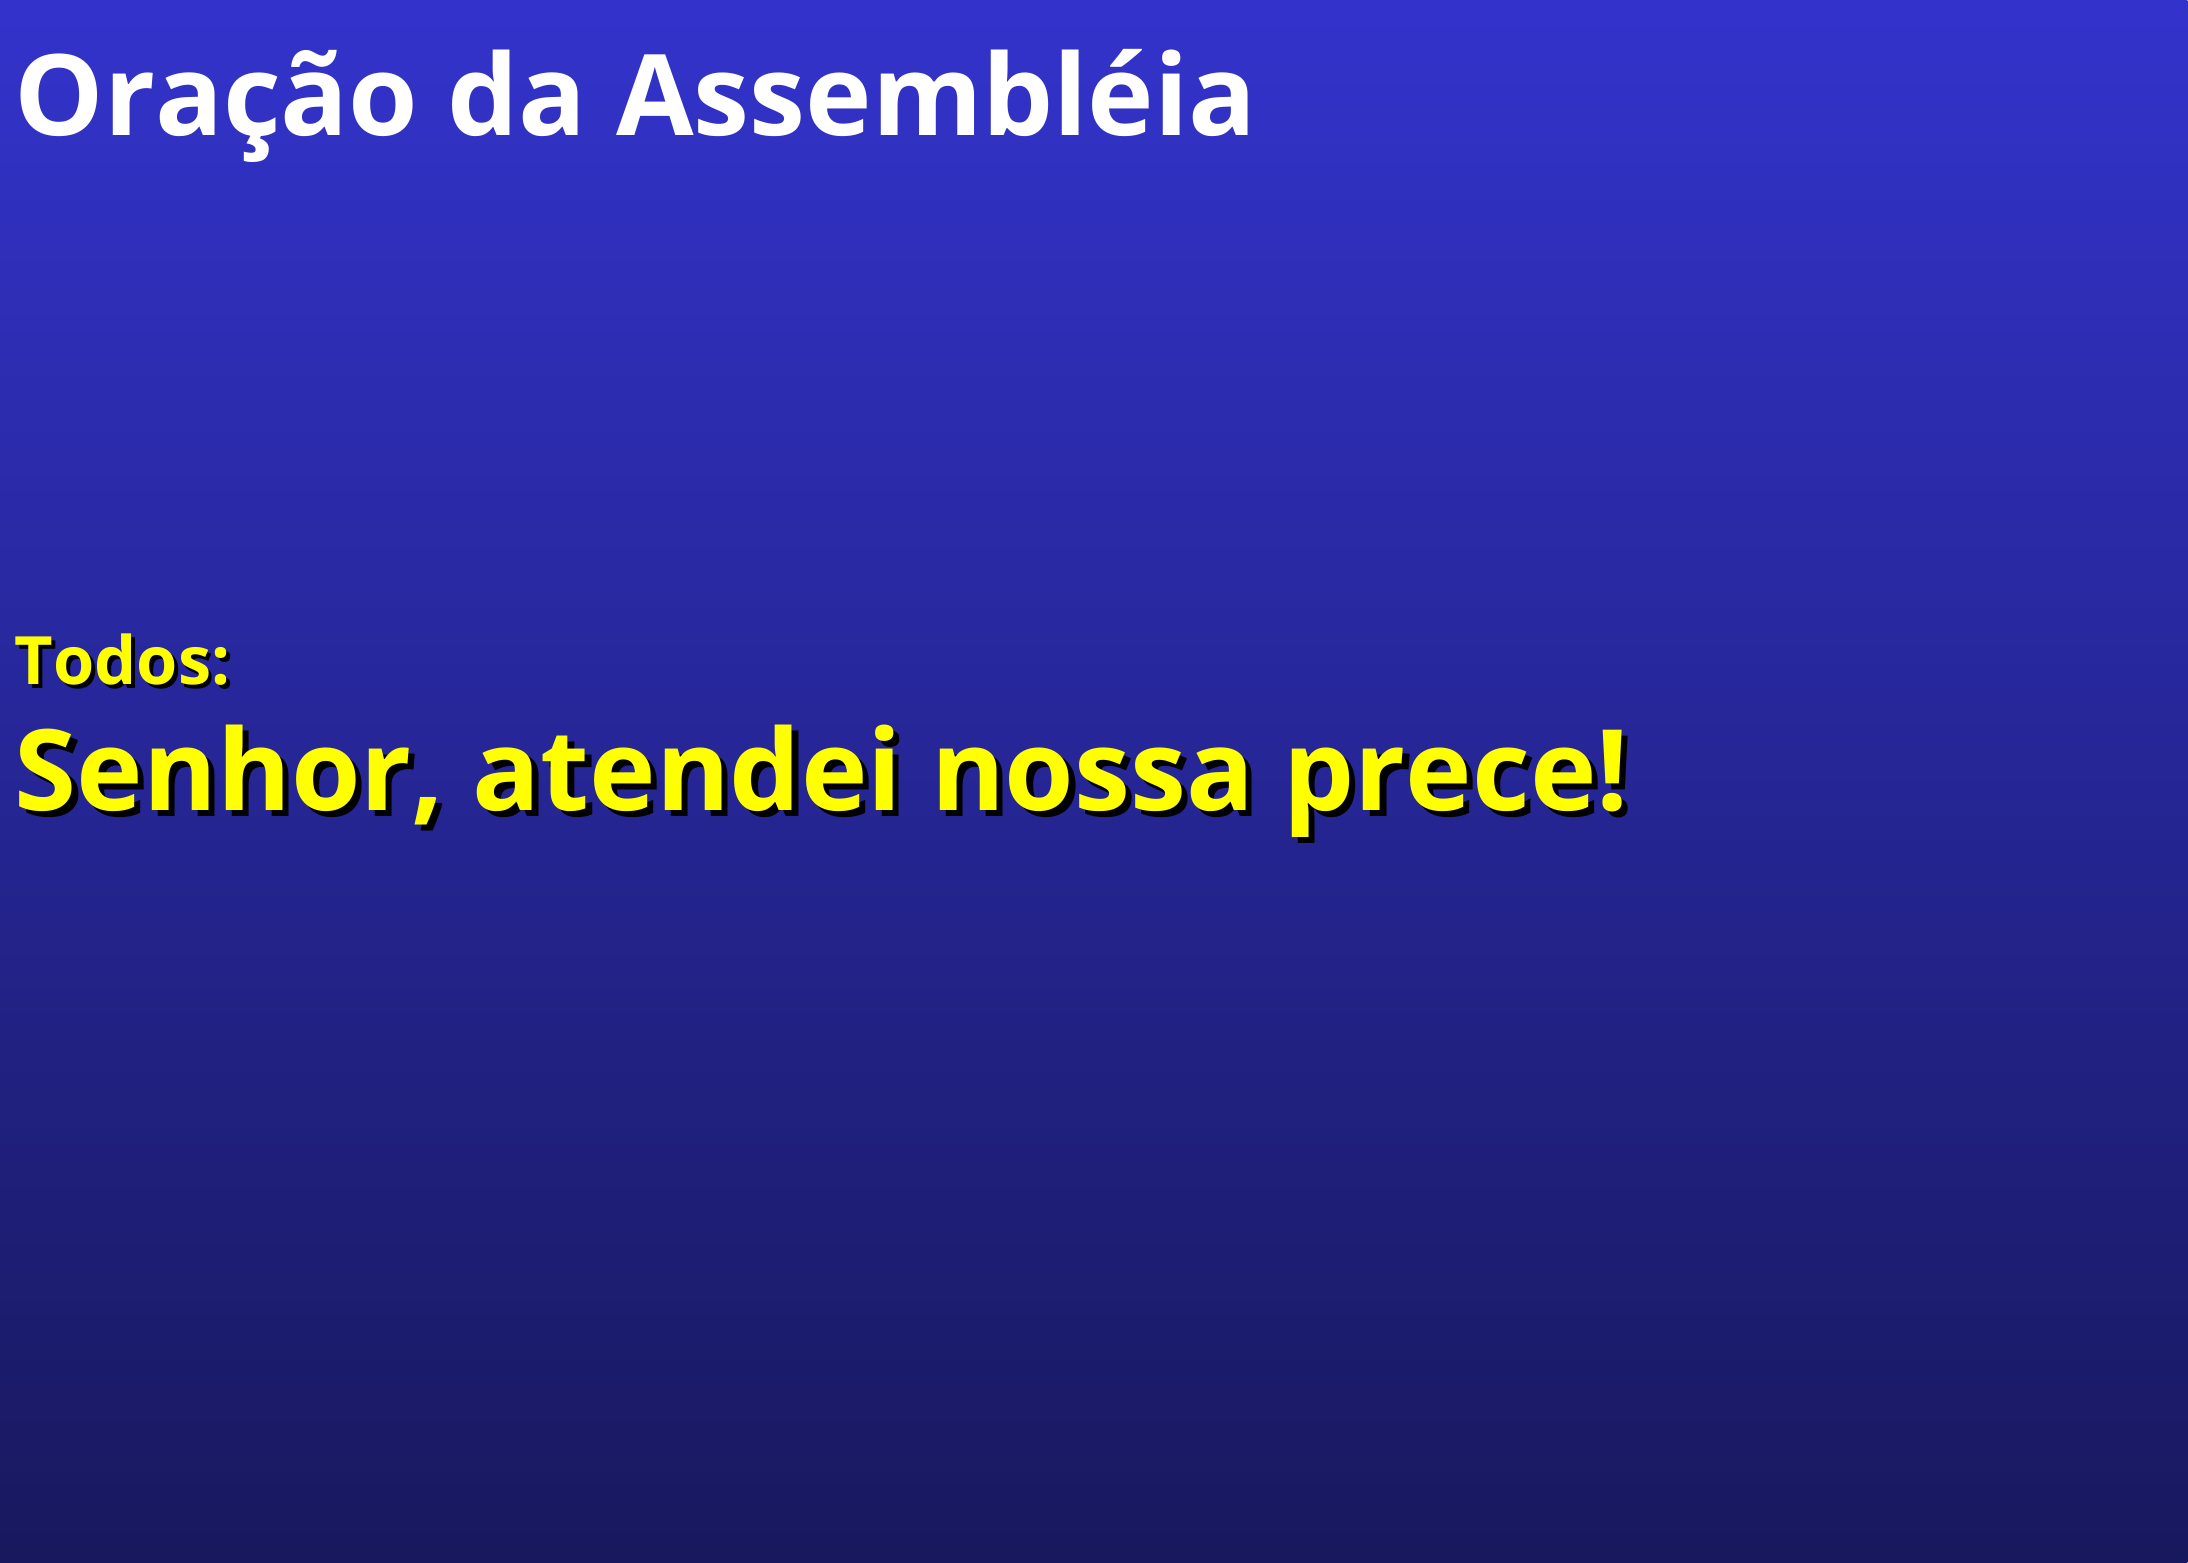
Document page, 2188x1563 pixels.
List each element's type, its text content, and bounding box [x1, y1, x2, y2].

text_box Oração da Assembléia Todos: Senhor, atendei nossa prece! [0, 15, 2188, 841]
